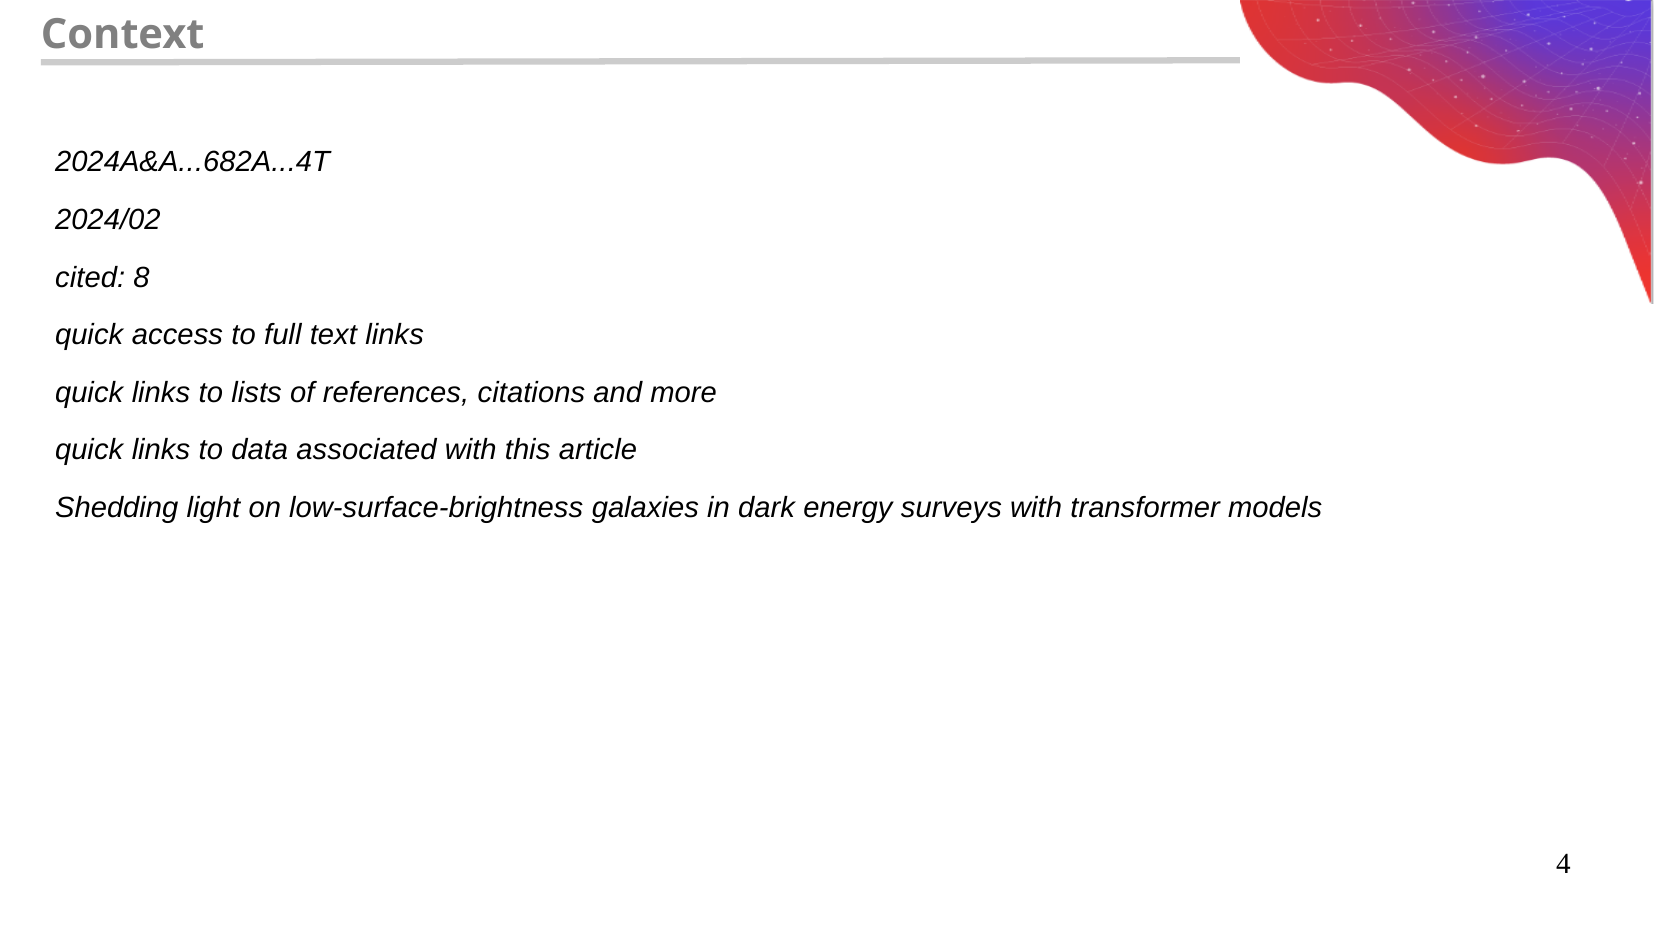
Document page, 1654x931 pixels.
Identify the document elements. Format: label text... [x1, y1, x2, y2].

text_box Context [26, 0, 891, 98]
text_box 2024A&A...682A...4T 2024/02 cited: 8 quick access to full text links quick links to lists of references, citations and more quick links to data associated with this article Shedding light on low-surface-brightness galaxies in dark energy surveys with transformer models [40, 27, 1394, 589]
picture [1240, 0, 1654, 304]
